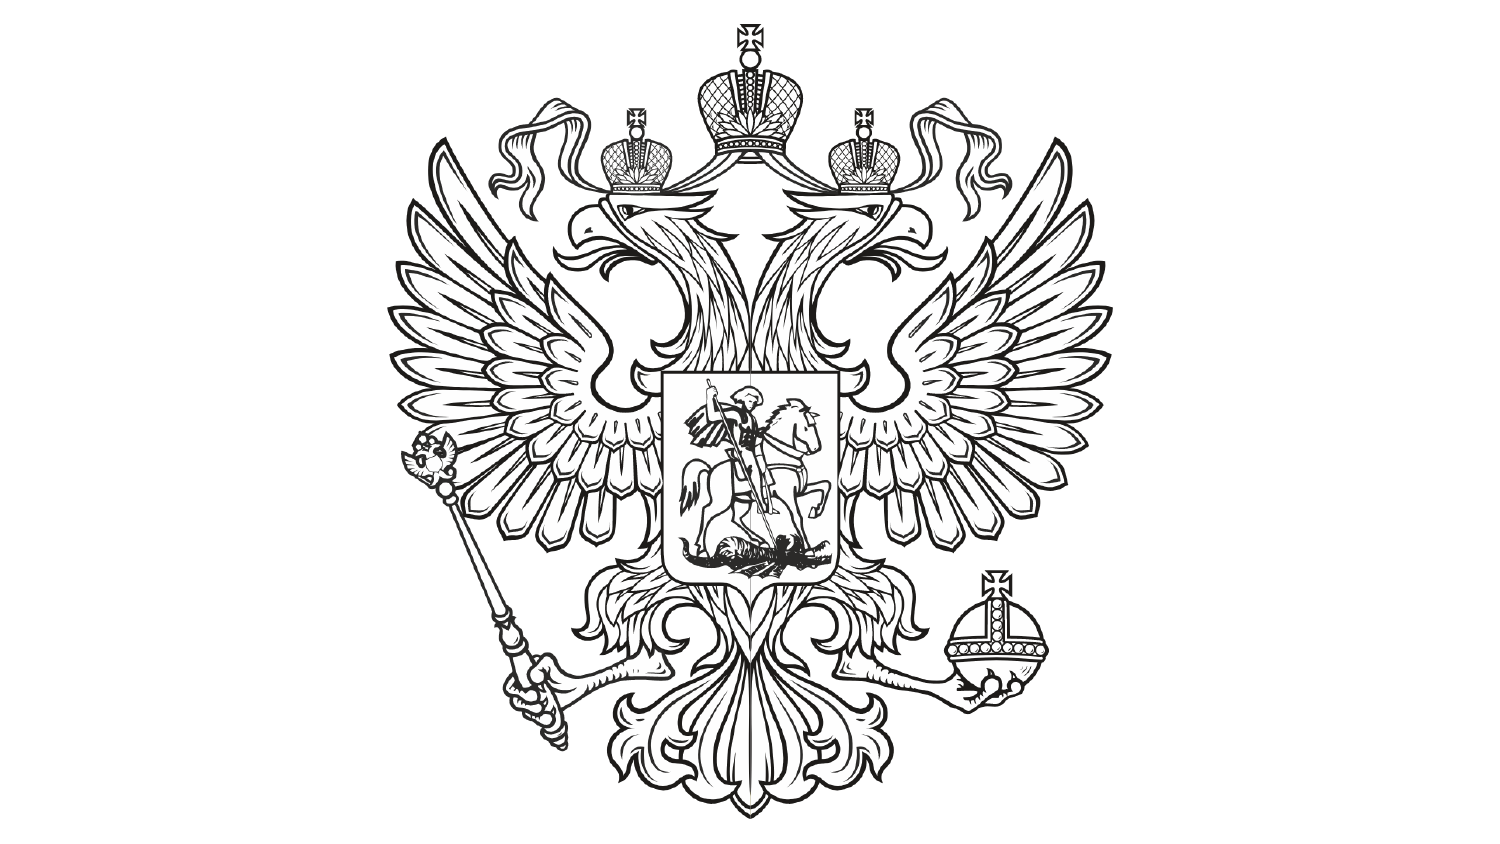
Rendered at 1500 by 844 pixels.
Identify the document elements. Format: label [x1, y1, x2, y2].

picture [387, 24, 1113, 819]
